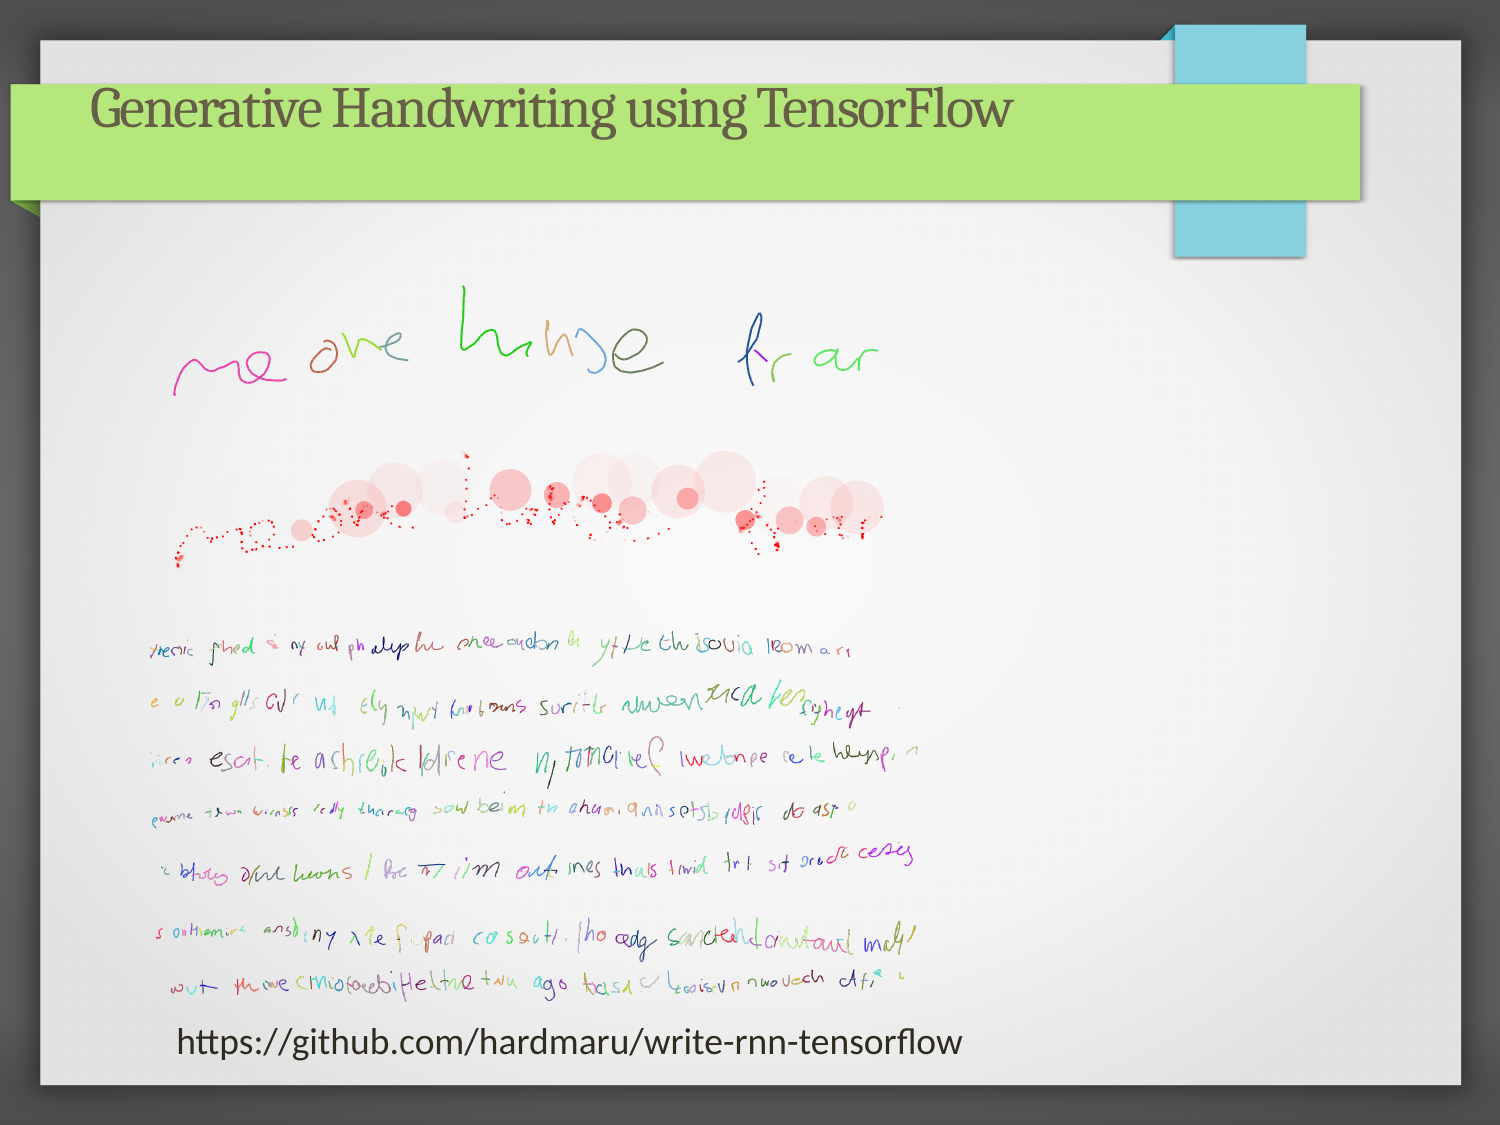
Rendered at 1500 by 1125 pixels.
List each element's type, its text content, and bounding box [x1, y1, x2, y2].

picture [0, 0, 1500, 1125]
text_box https://github.com/hardmaru/write-rnn-tensorflow [161, 1009, 1152, 1070]
title Generative Handwriting using TensorFlow [75, 45, 1325, 233]
